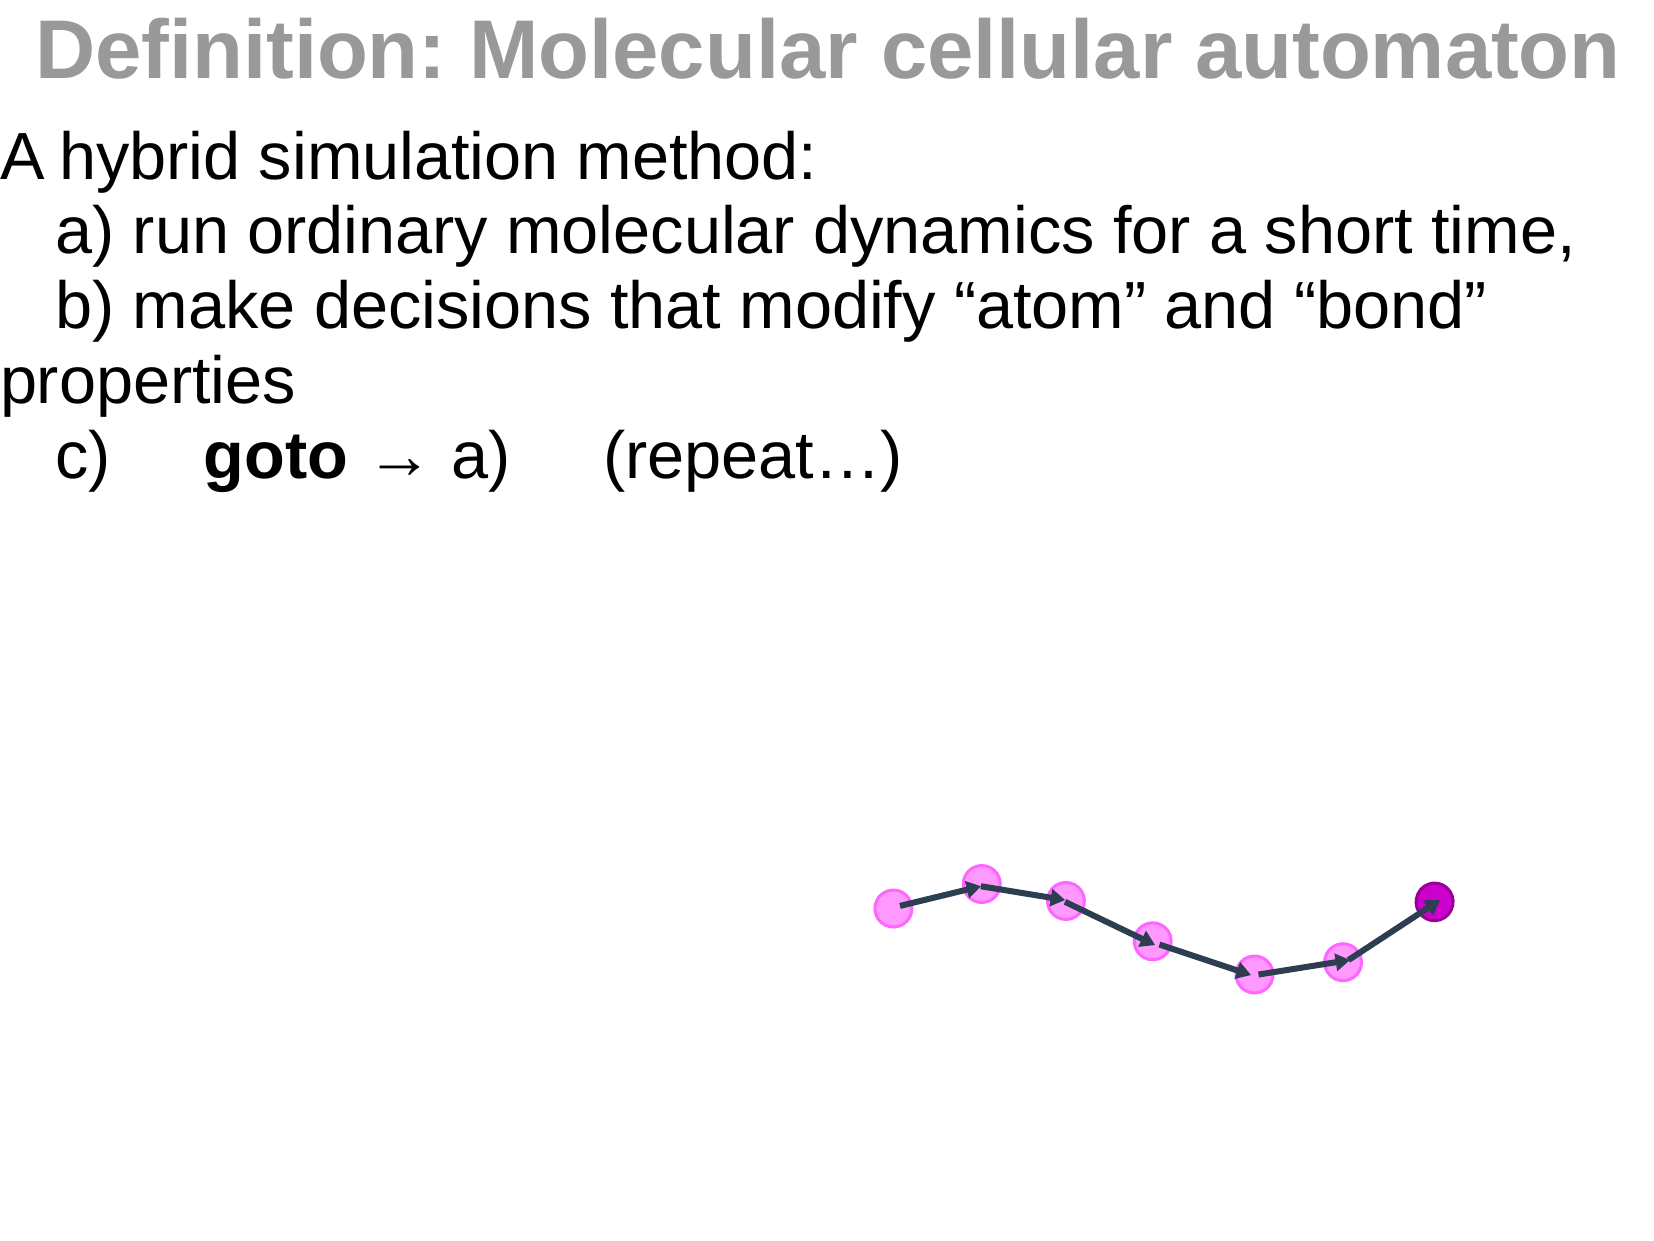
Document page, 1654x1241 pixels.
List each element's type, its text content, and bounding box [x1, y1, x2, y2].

text_box A hybrid simulation method: a) run ordinary molecular dynamics for a short time, b) make decisions that modify “atom” and “bond” properties c) goto → a) (repeat…) [0, 85, 1654, 526]
text_box [963, 865, 1001, 887]
text_box [1416, 883, 1454, 921]
title Definition: Molecular cellular automaton [0, 0, 1654, 85]
text_box [1134, 922, 1172, 960]
text_box [1324, 943, 1357, 960]
text_box [970, 889, 998, 903]
text_box [1048, 882, 1085, 907]
text_box [1236, 956, 1273, 993]
text_box [874, 890, 912, 928]
text_box [1047, 901, 1080, 920]
text_box [1325, 957, 1362, 981]
